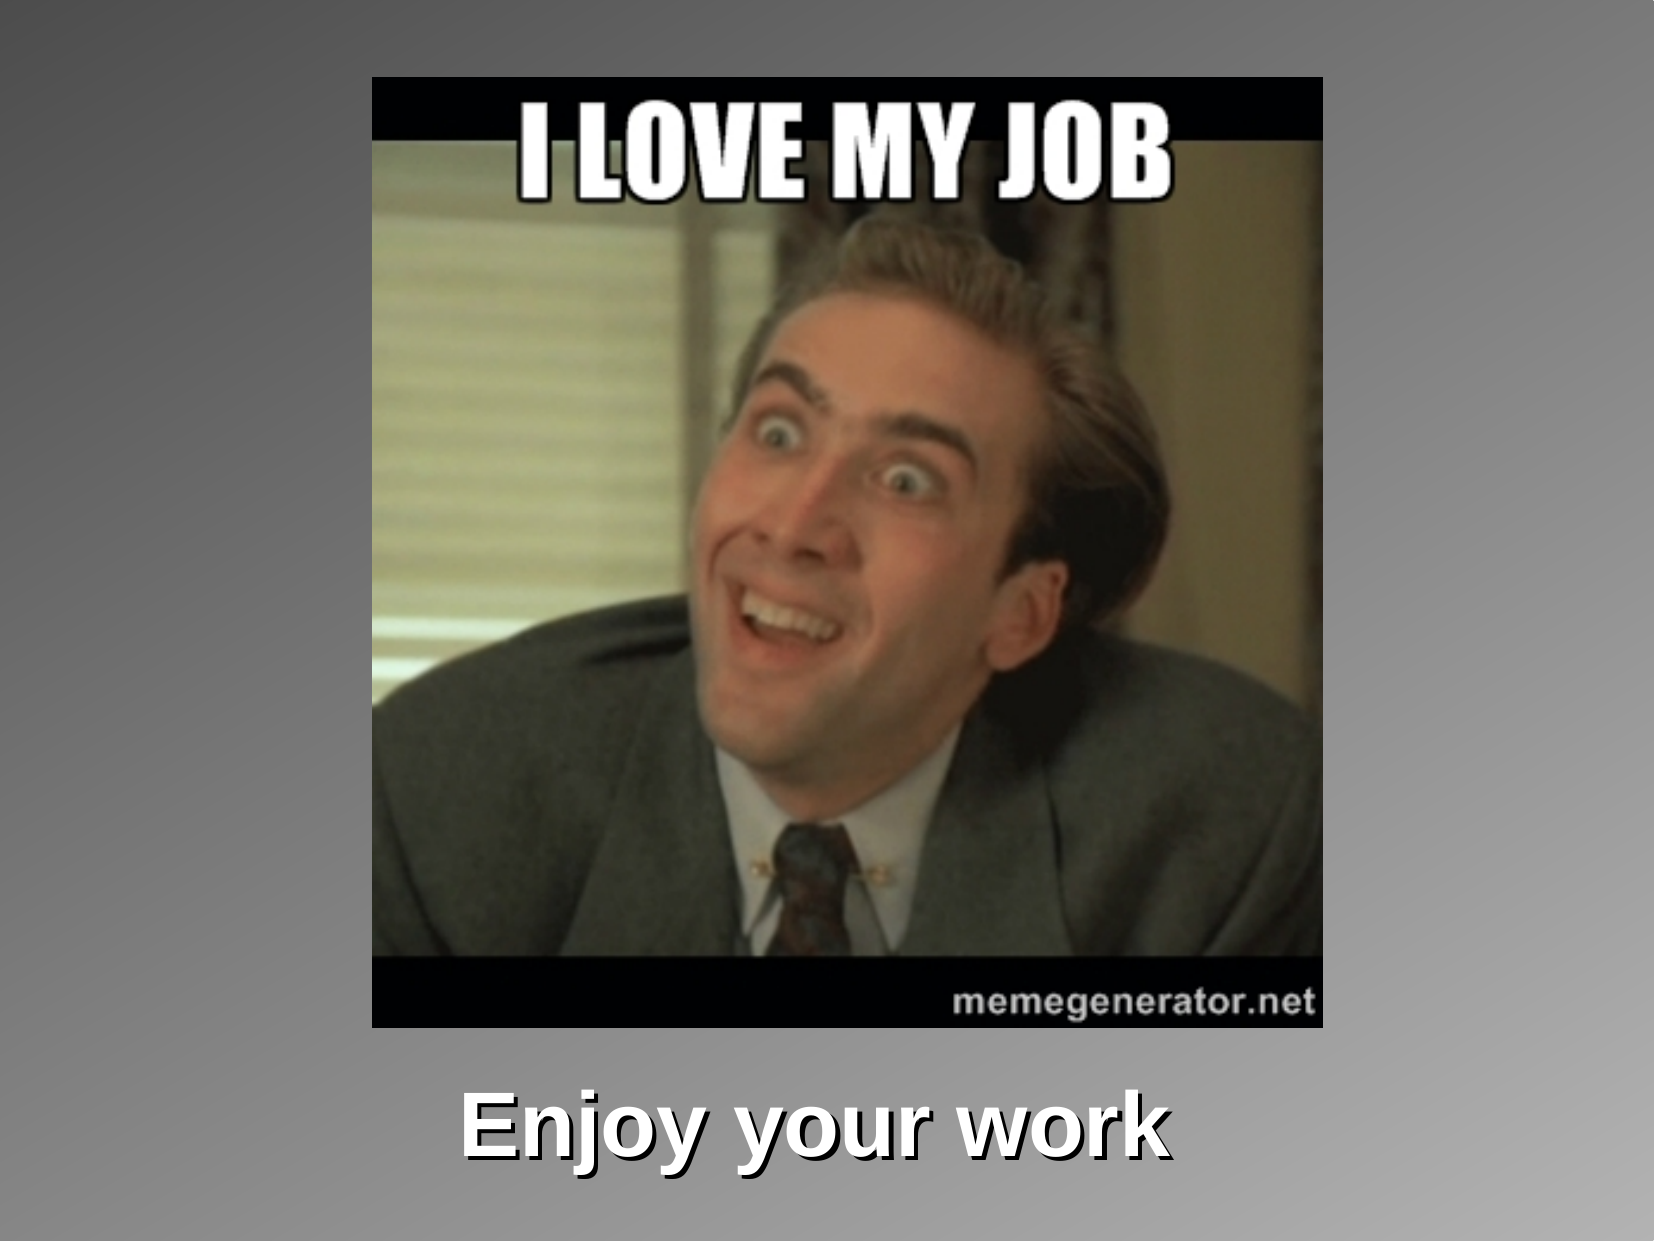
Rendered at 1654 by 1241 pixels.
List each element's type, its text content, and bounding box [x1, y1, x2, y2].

picture [372, 77, 1323, 1028]
title Enjoy your work [70, 1021, 1559, 1229]
